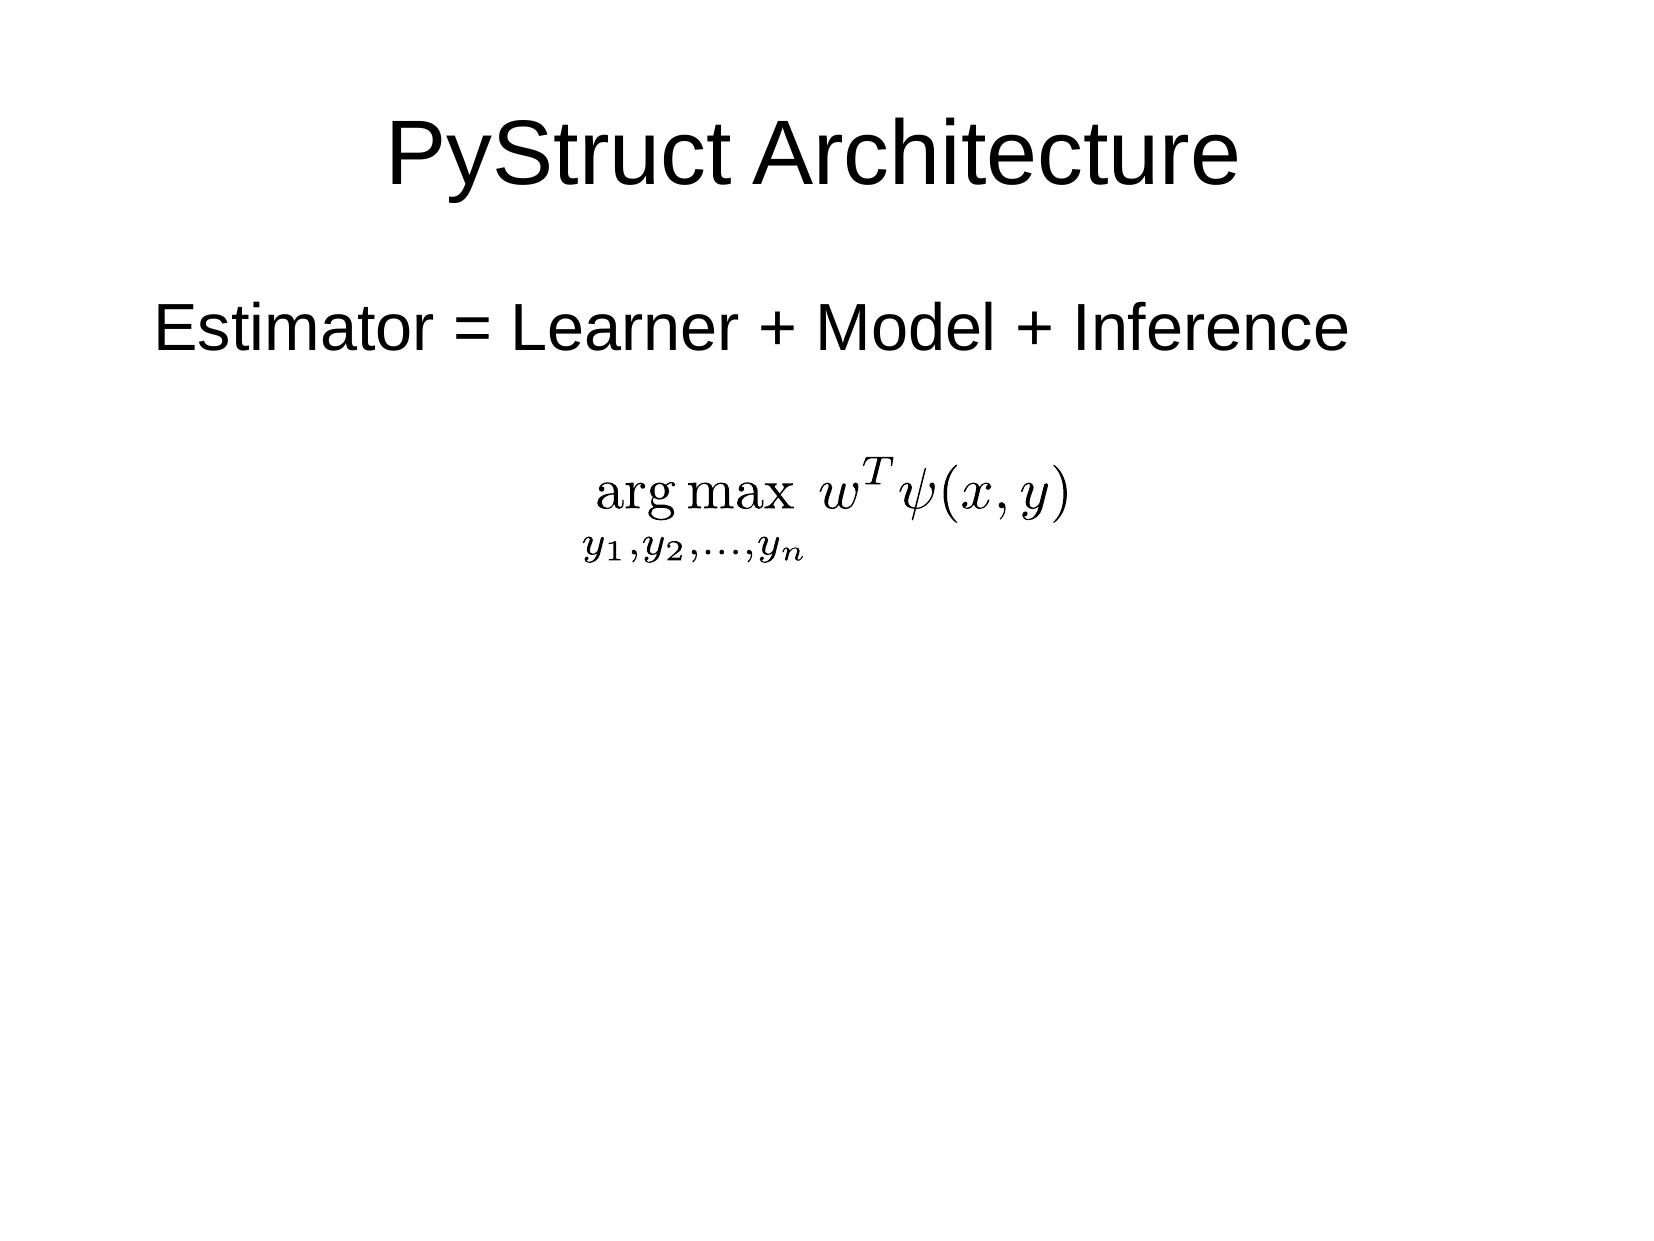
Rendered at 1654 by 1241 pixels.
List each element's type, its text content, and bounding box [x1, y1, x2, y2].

title PyStruct Architecture [82, 49, 1571, 257]
text_box [580, 456, 1073, 563]
list Estimator = Learner + Model + Inference [82, 290, 1571, 1010]
